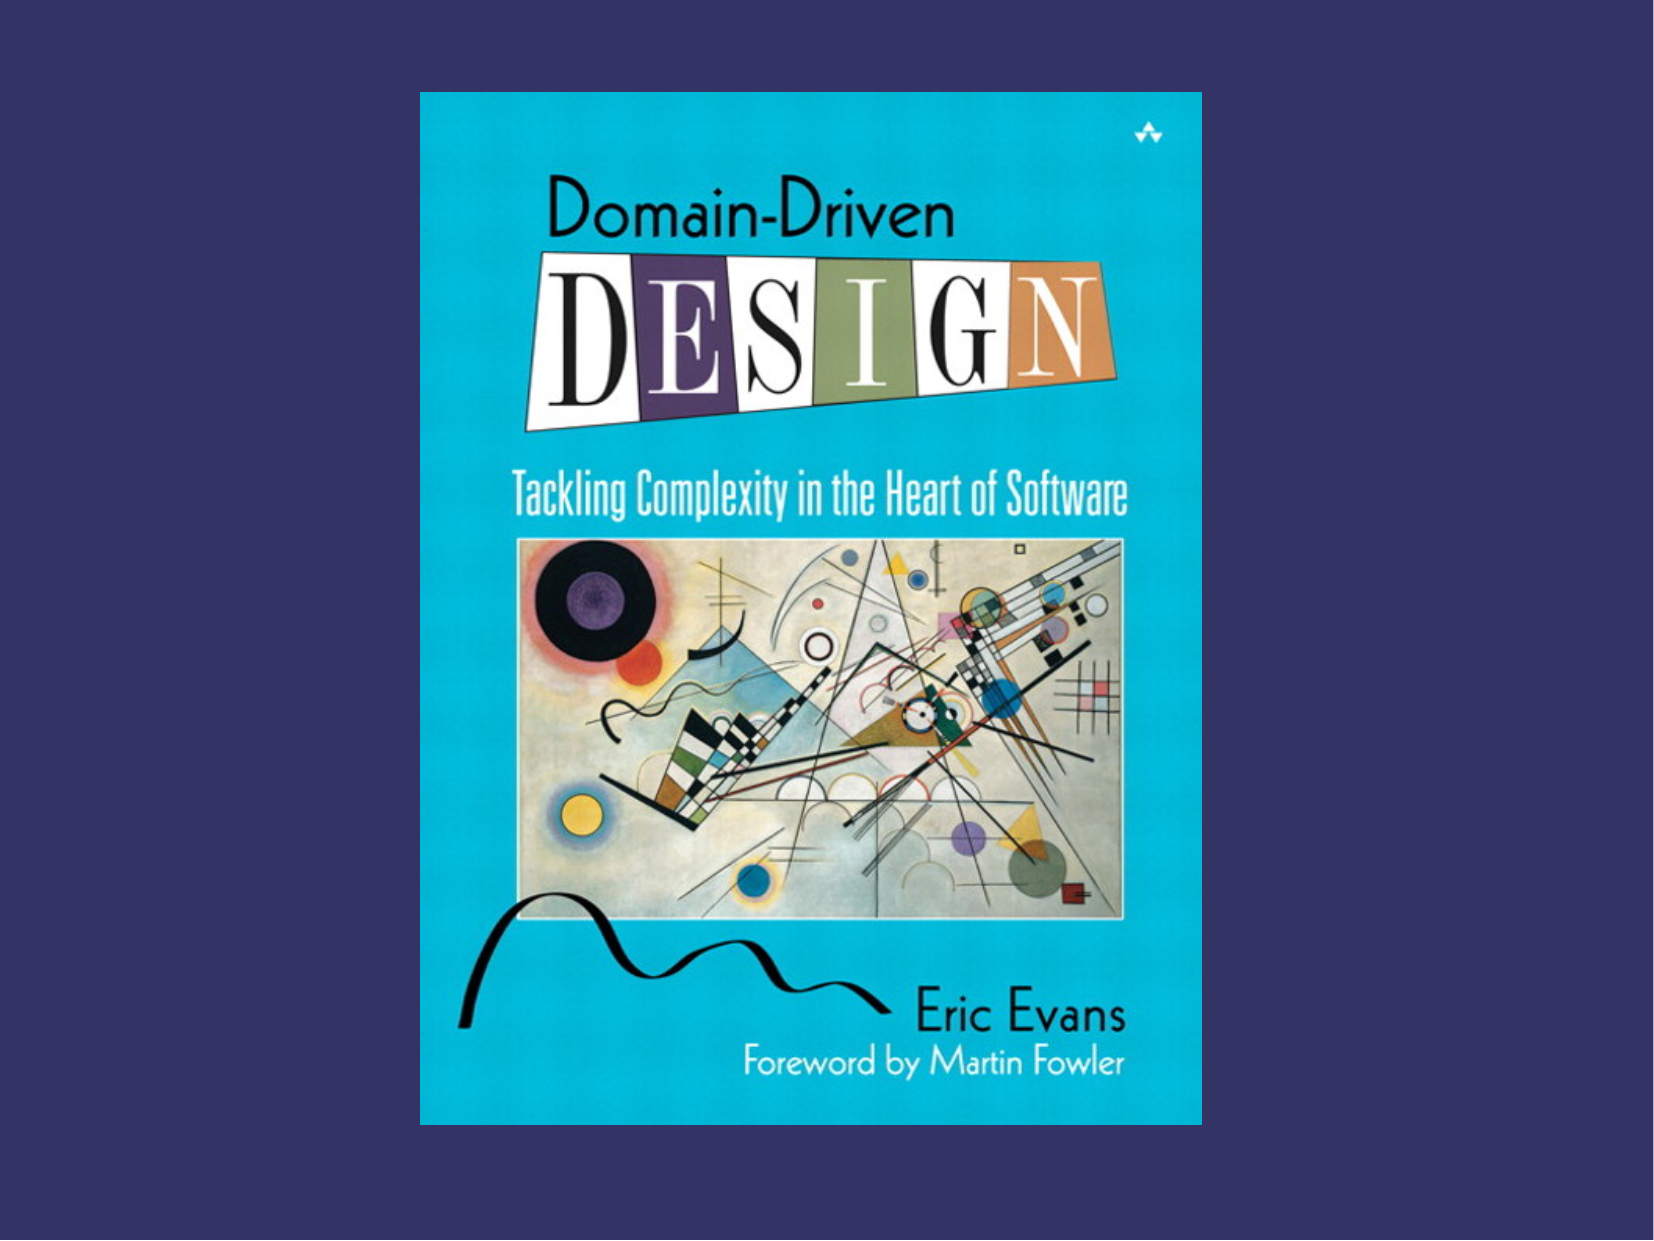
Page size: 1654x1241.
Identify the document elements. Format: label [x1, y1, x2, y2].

picture [420, 92, 1202, 1126]
